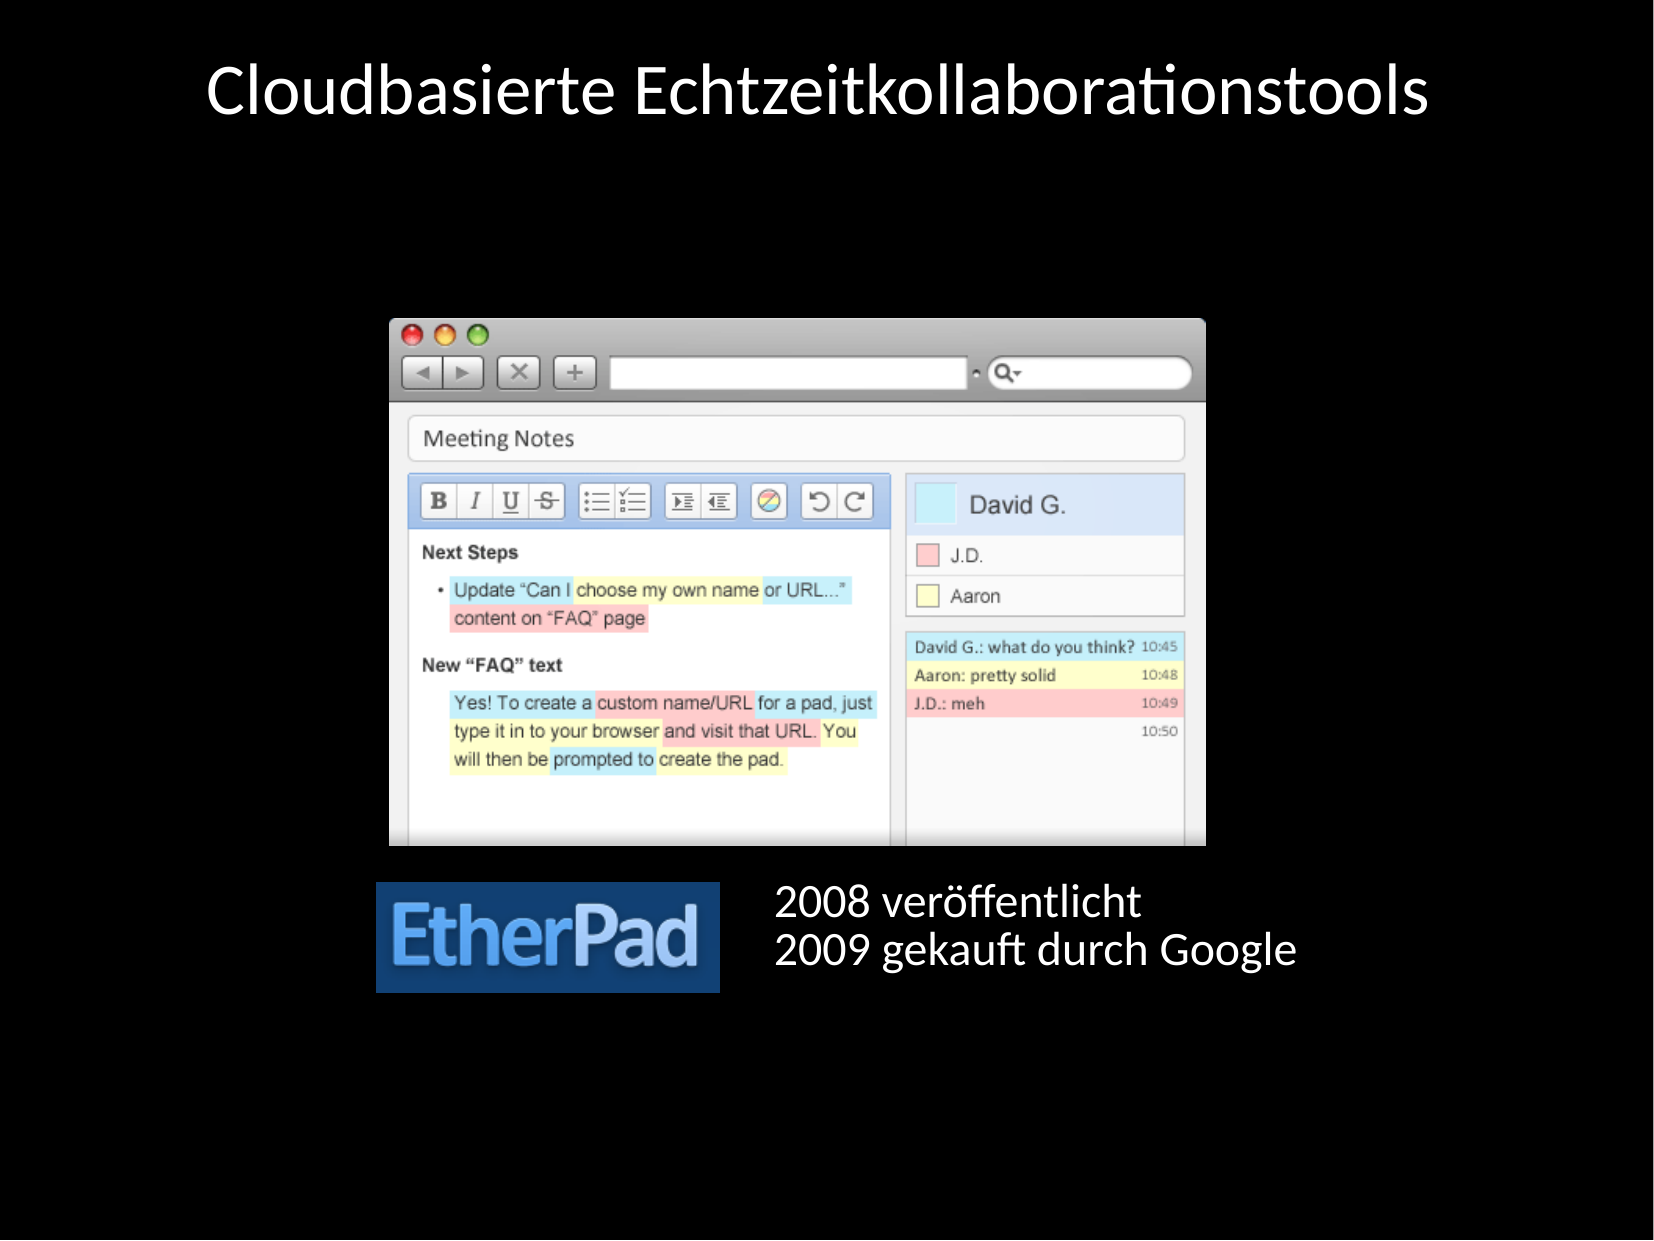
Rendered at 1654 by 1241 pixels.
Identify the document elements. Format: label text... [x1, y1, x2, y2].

text_box 2008 veröffentlicht 2009 gekauft durch Google [759, 874, 1371, 1028]
text_box Cloudbasierte Echtzeitkollaborationstools [0, 22, 1654, 213]
picture [376, 882, 720, 993]
picture [389, 318, 1206, 846]
